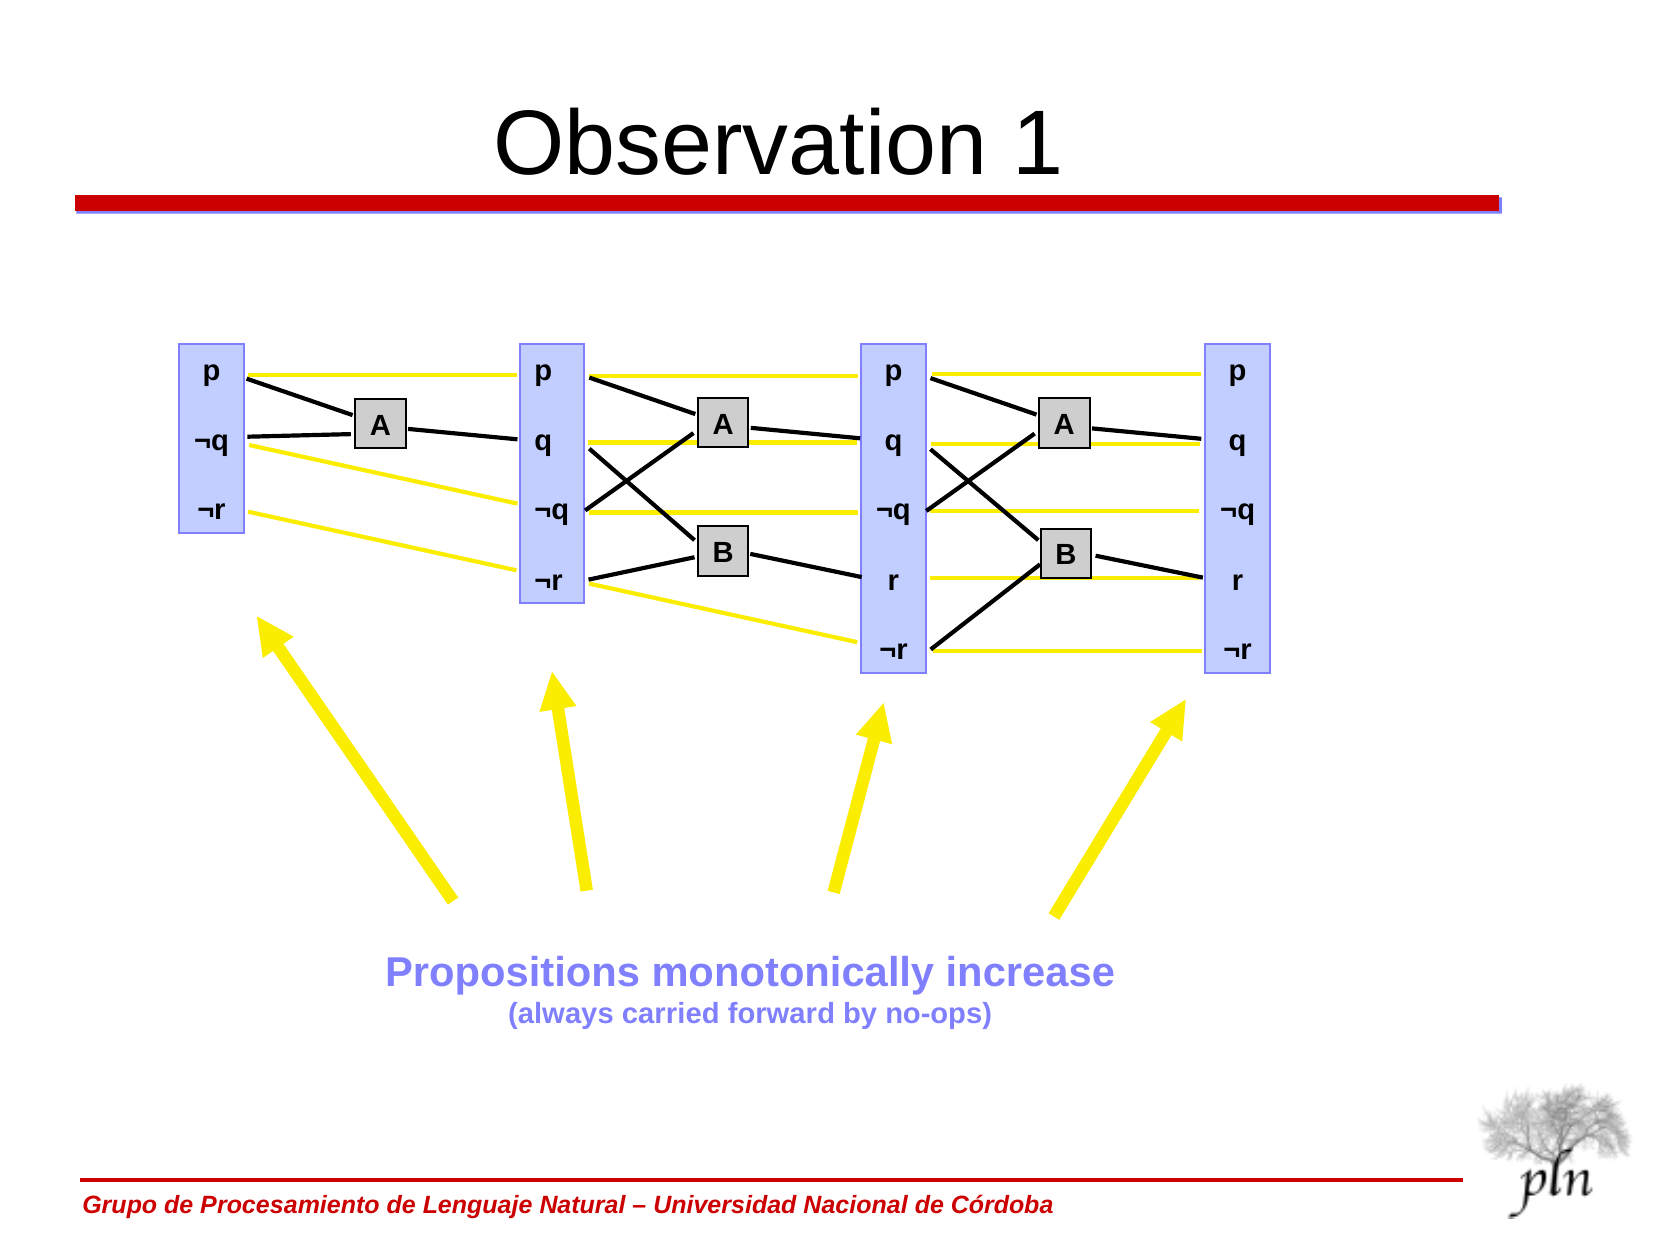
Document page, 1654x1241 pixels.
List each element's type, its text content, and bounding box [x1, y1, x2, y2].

picture [1477, 1083, 1635, 1219]
text_box A [354, 398, 406, 449]
text_box p q ¬q r ¬r [861, 343, 926, 673]
text_box B [697, 526, 749, 576]
text_box Propositions monotonically increase (always carried forward by no-ops) [370, 937, 1131, 1038]
text_box B [1040, 528, 1092, 579]
text_box p q ¬q ¬r [519, 343, 585, 604]
text_box A [1038, 398, 1090, 448]
text_box A [697, 397, 749, 448]
title Observation 1 [100, 12, 1426, 200]
text_box p q ¬q r ¬r [1205, 343, 1270, 673]
text_box p ¬q ¬r [179, 343, 244, 534]
